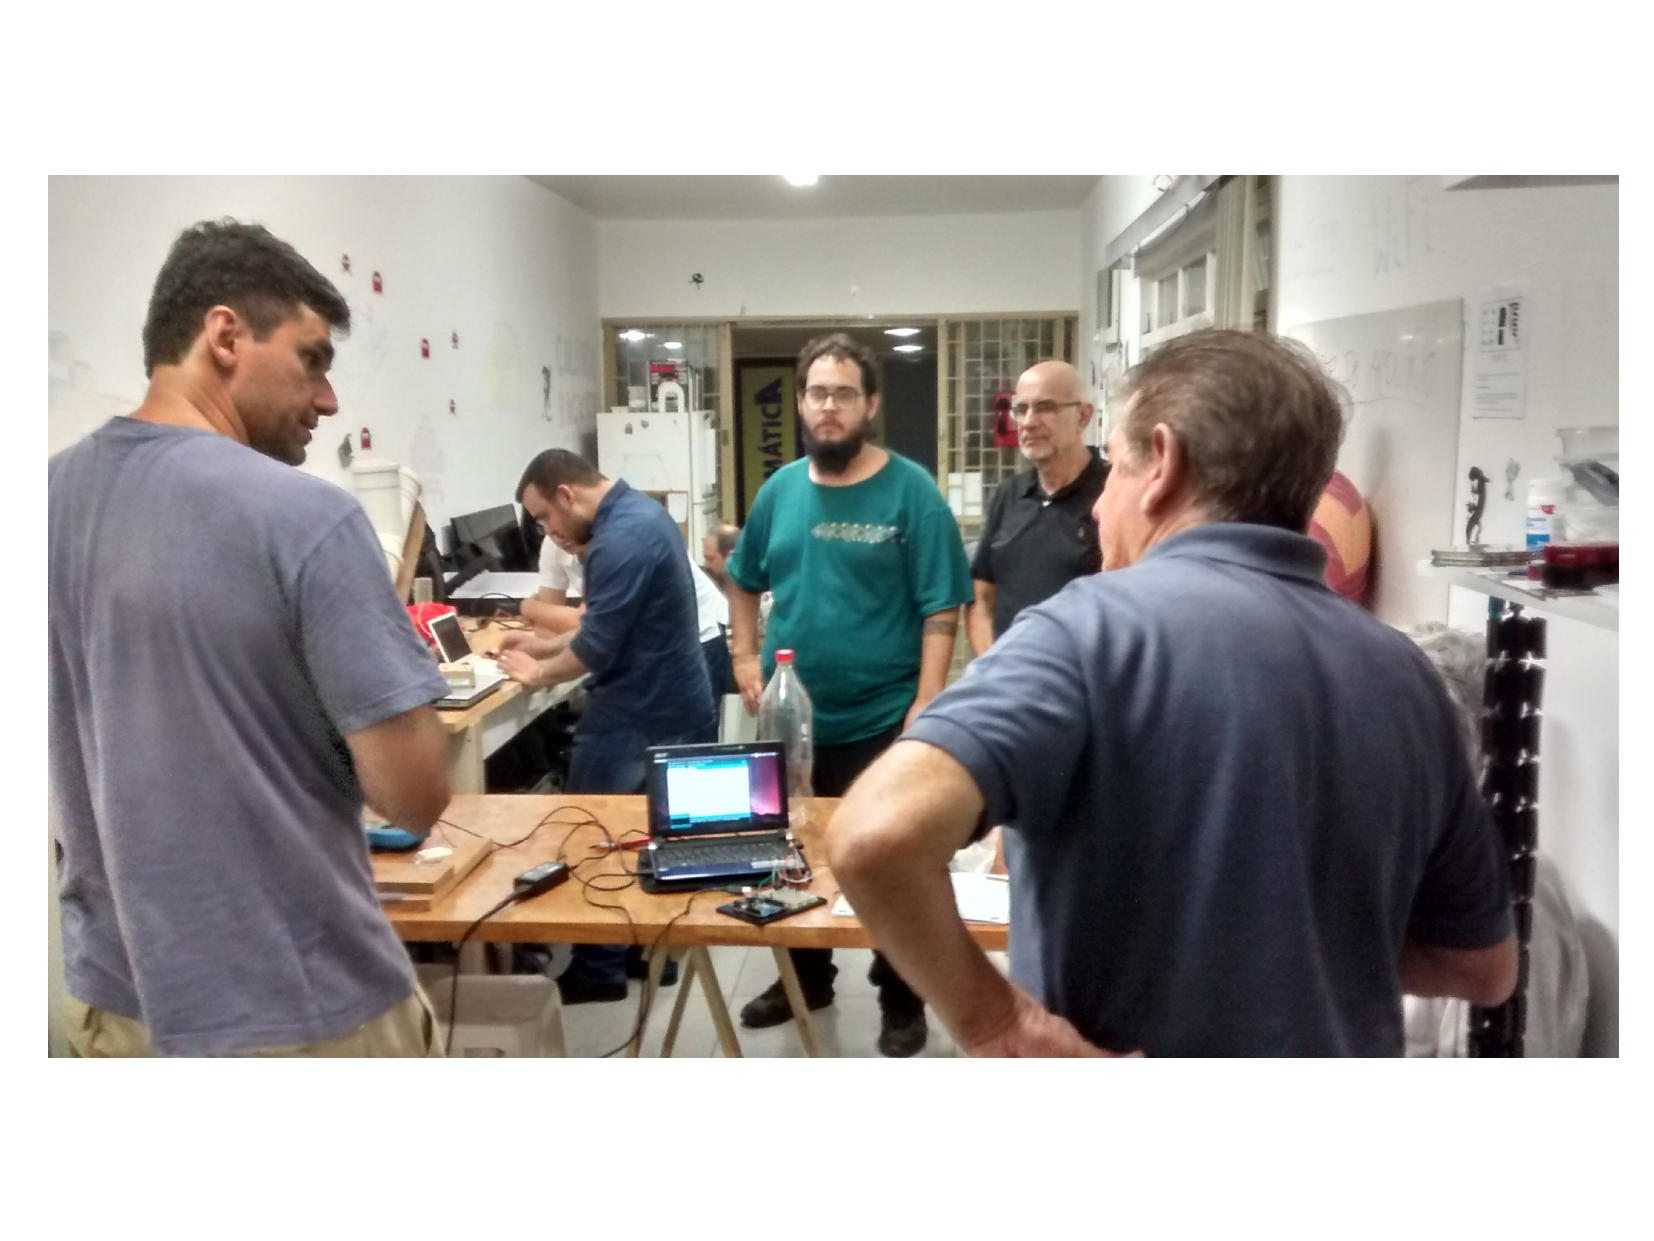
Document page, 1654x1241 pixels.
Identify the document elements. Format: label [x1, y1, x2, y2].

picture [48, 175, 1619, 1058]
